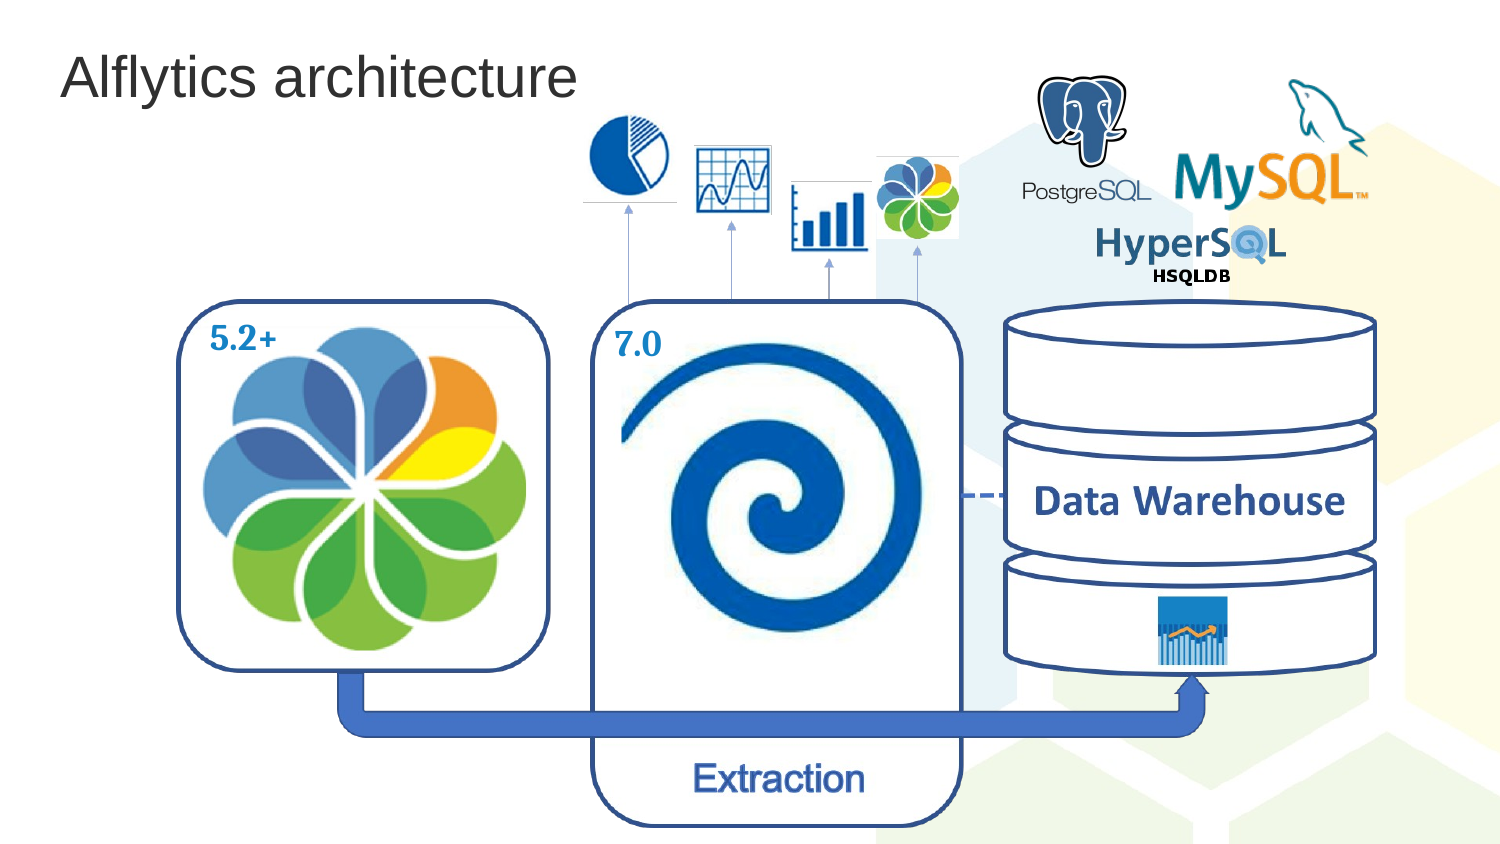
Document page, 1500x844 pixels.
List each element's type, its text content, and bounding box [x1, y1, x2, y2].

text_box 5.2+ [195, 309, 331, 368]
title Alflytics architecture [45, 24, 1443, 118]
text_box 7.0 [600, 315, 709, 387]
picture [0, 0, 1500, 844]
